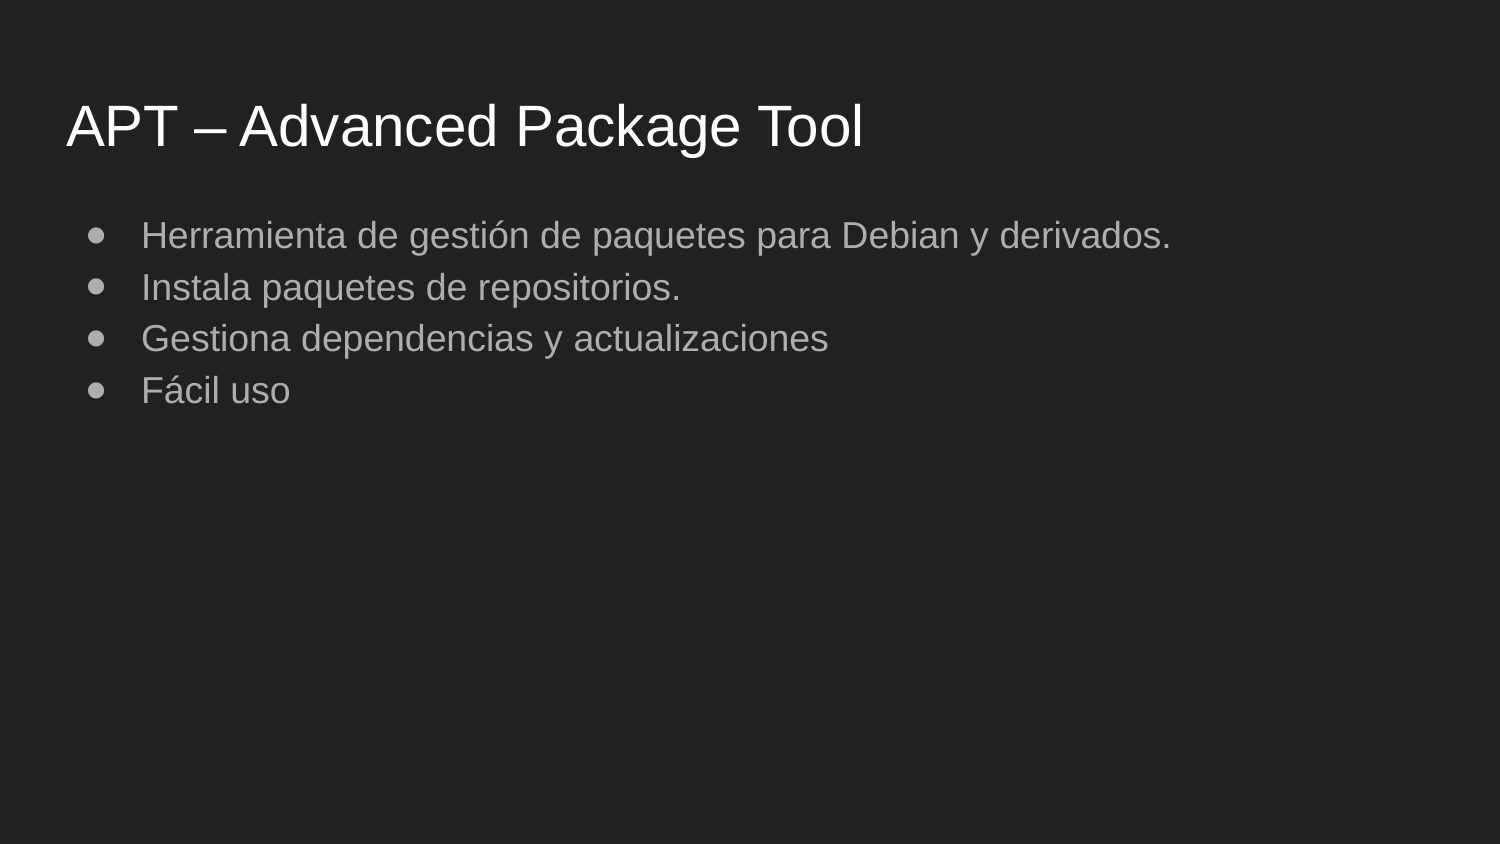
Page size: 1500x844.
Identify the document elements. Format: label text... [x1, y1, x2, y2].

list Herramienta de gestión de paquetes para Debian y derivados. Instala paquetes de repositorios. Gestiona dependencias y actualizaciones Fácil uso [51, 189, 1449, 750]
title APT – Advanced Package Tool [51, 72, 1449, 167]
